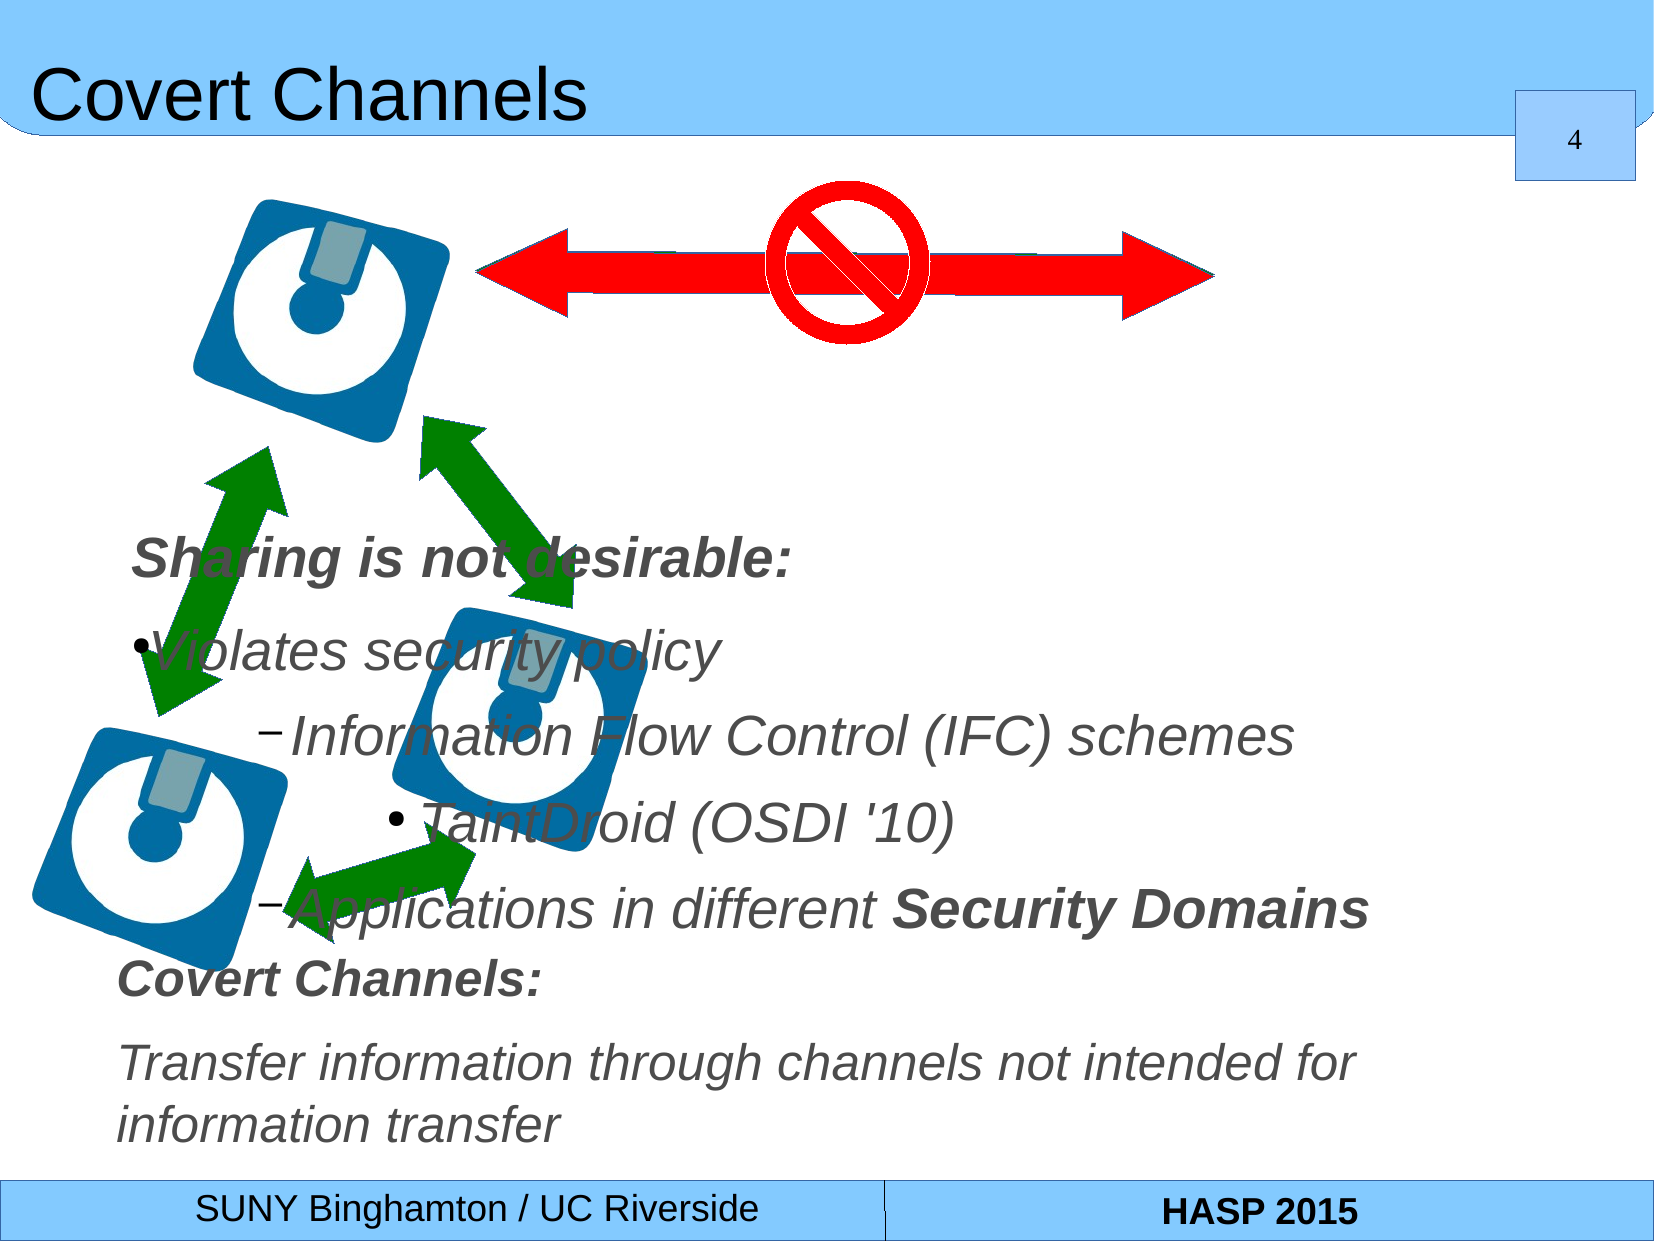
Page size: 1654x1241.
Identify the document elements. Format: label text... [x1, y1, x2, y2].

picture [191, 191, 451, 451]
list Sharing is not desirable: Violates security policy Information Flow Control (IFC) schemes TaintDroid (OSDI '10) Applications in different Security Domains [131, 520, 1621, 946]
title Covert Channels [30, 45, 1636, 131]
picture [70, 760, 131, 919]
list Covert Channels: Transfer information through channels not intended for information transfer [116, 945, 1606, 1156]
text_box [204, 446, 289, 520]
picture [30, 720, 131, 979]
text_box [475, 180, 1215, 346]
text_box [1515, 131, 1636, 166]
text_box [419, 415, 531, 520]
